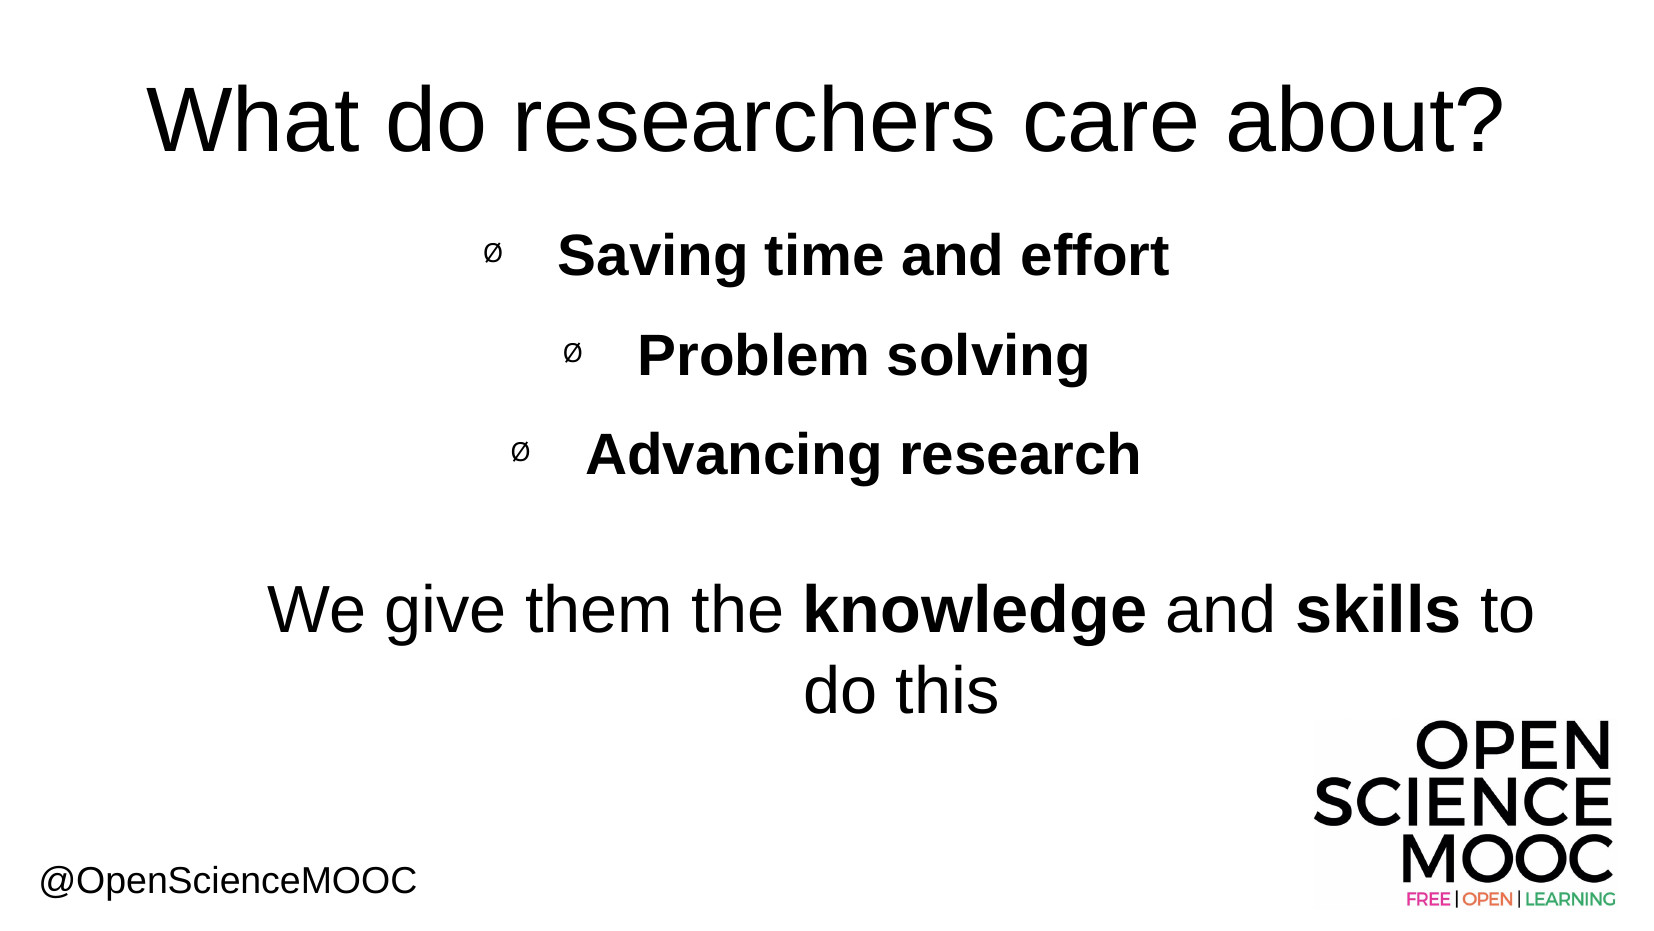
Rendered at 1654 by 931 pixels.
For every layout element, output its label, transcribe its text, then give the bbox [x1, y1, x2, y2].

picture [1313, 720, 1619, 910]
text_box @OpenScienceMOOC [23, 852, 444, 910]
title What do researchers care about? [82, 37, 1571, 193]
list Saving time and effort Problem solving Advancing research We give them the knowledge and skills to do this [82, 217, 1571, 758]
